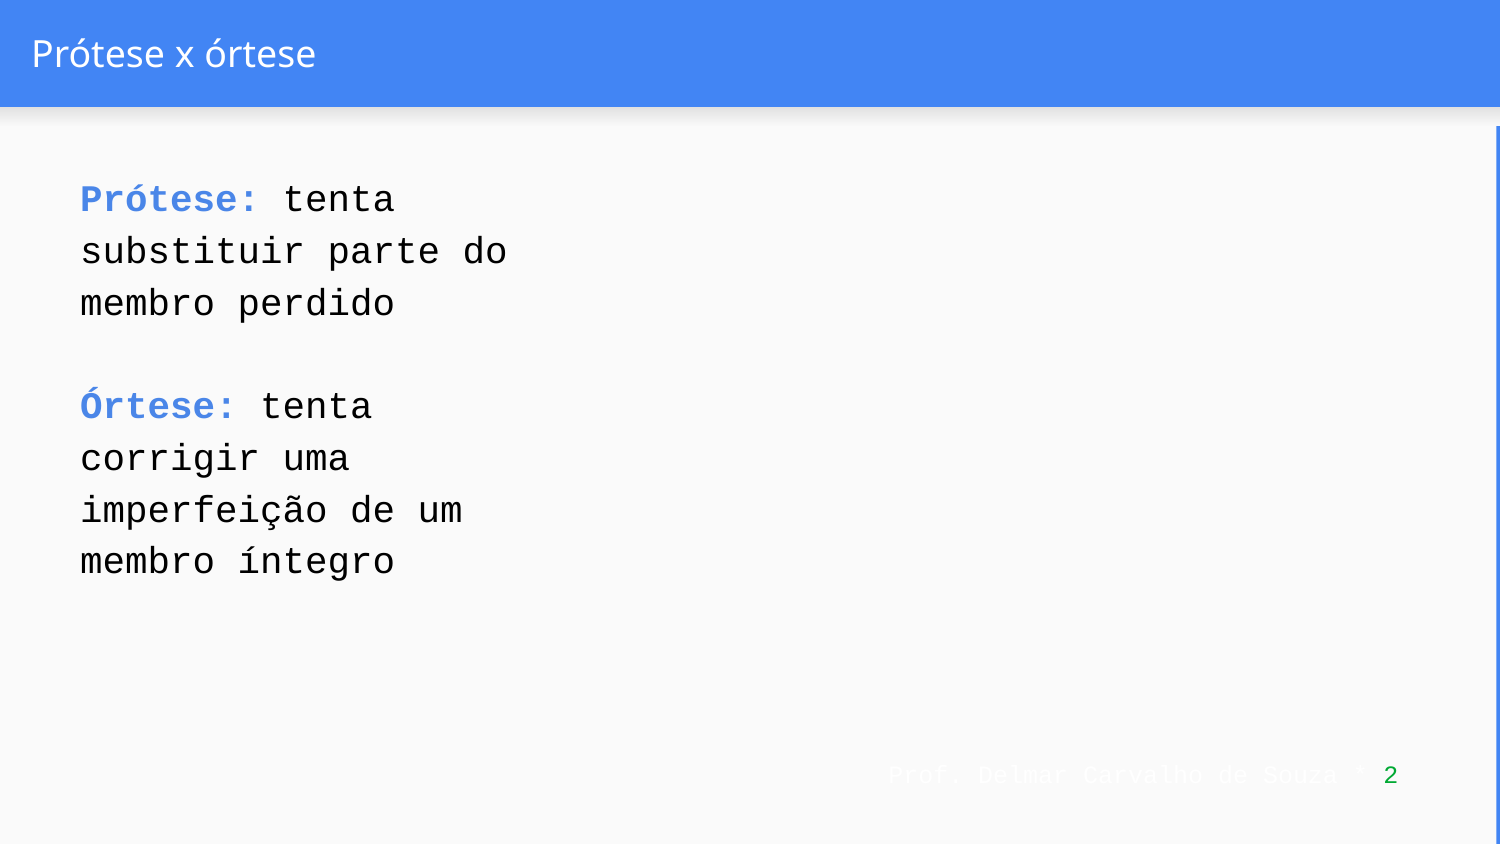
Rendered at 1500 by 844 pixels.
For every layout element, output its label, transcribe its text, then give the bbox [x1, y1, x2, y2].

text_box Prótese: tenta substituir parte do membro perdido Órtese: tenta corrigir uma imperfeição de um membro íntegro [40, 152, 615, 780]
title Prótese x órtese [16, 2, 1464, 102]
